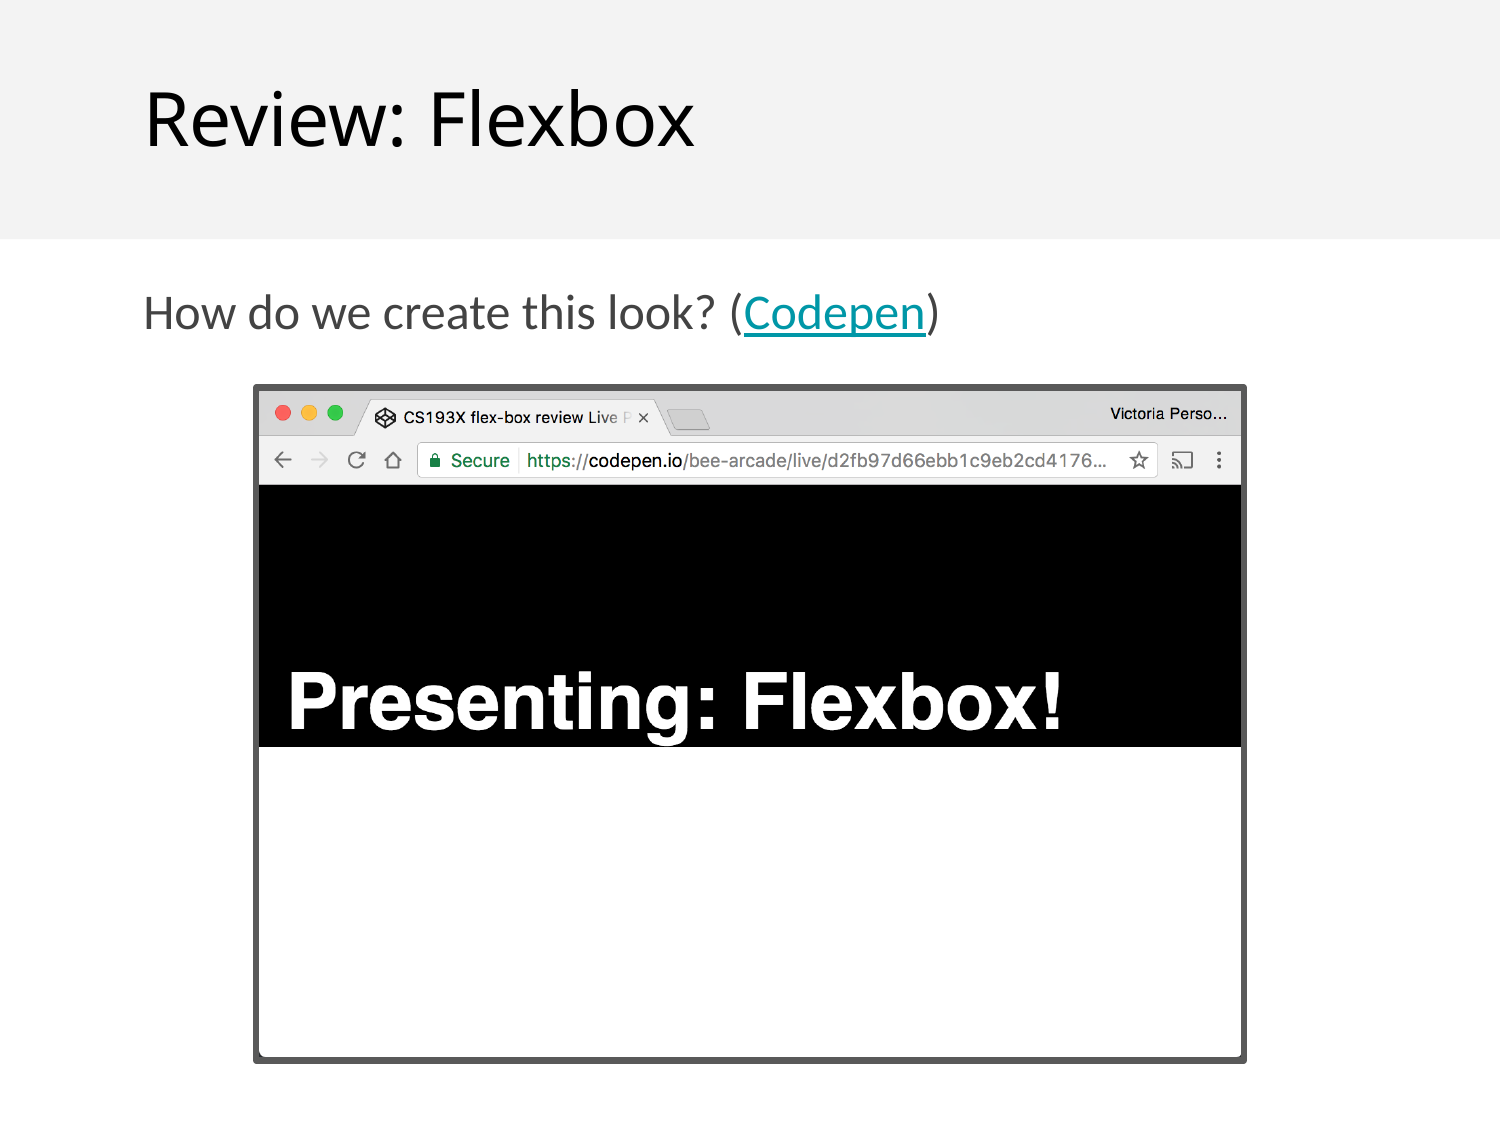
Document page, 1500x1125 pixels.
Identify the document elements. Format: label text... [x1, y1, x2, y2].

title Review: Flexbox [128, 56, 1372, 183]
picture [259, 390, 1241, 1058]
list How do we create this look? (Codepen) [128, 255, 1372, 344]
